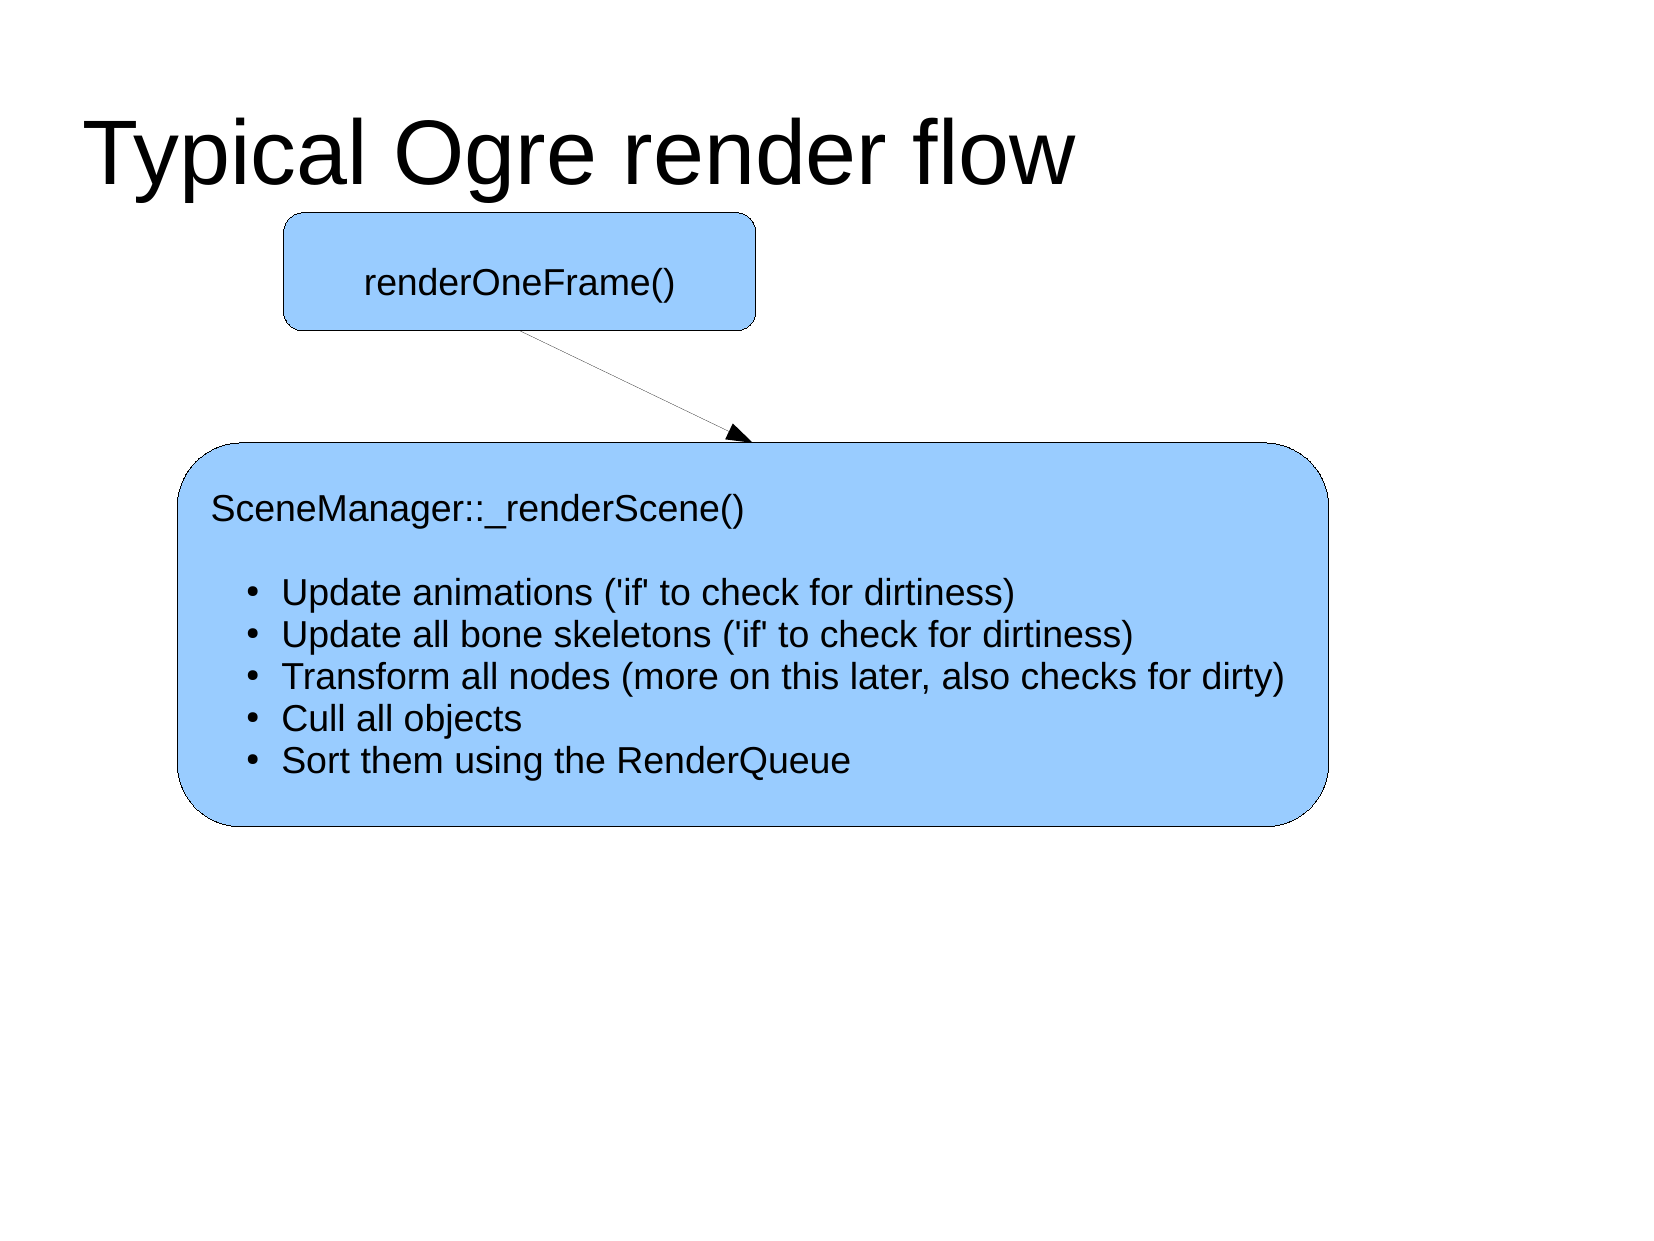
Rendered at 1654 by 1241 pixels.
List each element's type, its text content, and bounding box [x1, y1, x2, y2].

text_box SceneManager::_renderScene() Update animations ('if' to check for dirtiness) Update all bone skeletons ('if' to check for dirtiness) Transform all nodes (more on this later, also checks for dirty) Cull all objects Sort them using the RenderQueue [177, 442, 1329, 827]
text_box renderOneFrame() [283, 212, 756, 331]
title Typical Ogre render flow [82, 49, 1571, 257]
